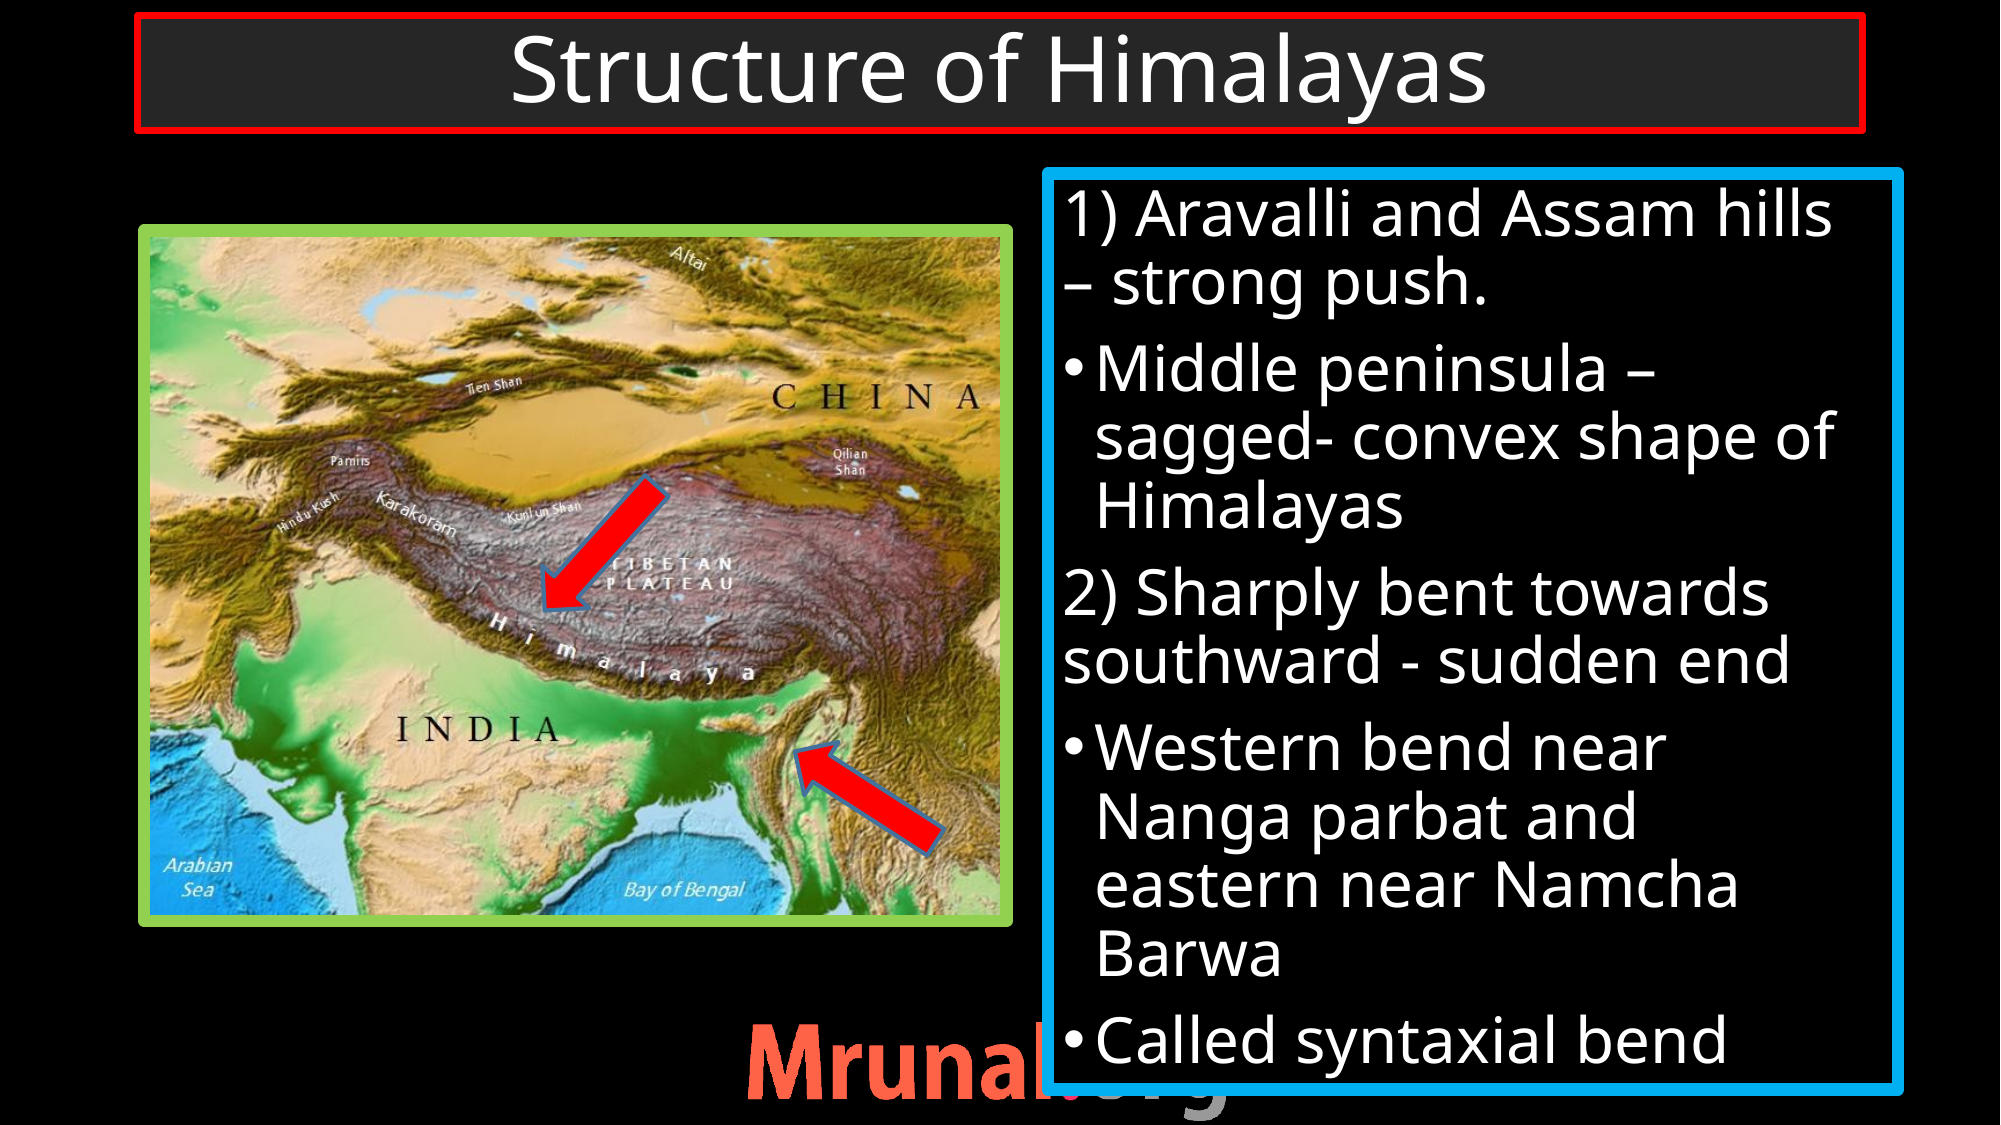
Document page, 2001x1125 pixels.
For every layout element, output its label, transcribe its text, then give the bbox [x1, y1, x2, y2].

title Structure of Himalayas [137, 15, 1863, 131]
picture [280, 903, 288, 915]
picture [150, 236, 1001, 915]
text_box [542, 475, 669, 611]
text_box [794, 741, 945, 856]
list 1) Aravalli and Assam hills – strong push. Middle peninsula –sagged- convex shape of Himalayas 2) Sharply bent towards southward - sudden end Western bend near Nanga parbat and eastern near Namcha Barwa Called syntaxial bend [1047, 173, 1898, 1090]
picture [741, 1005, 1230, 1125]
